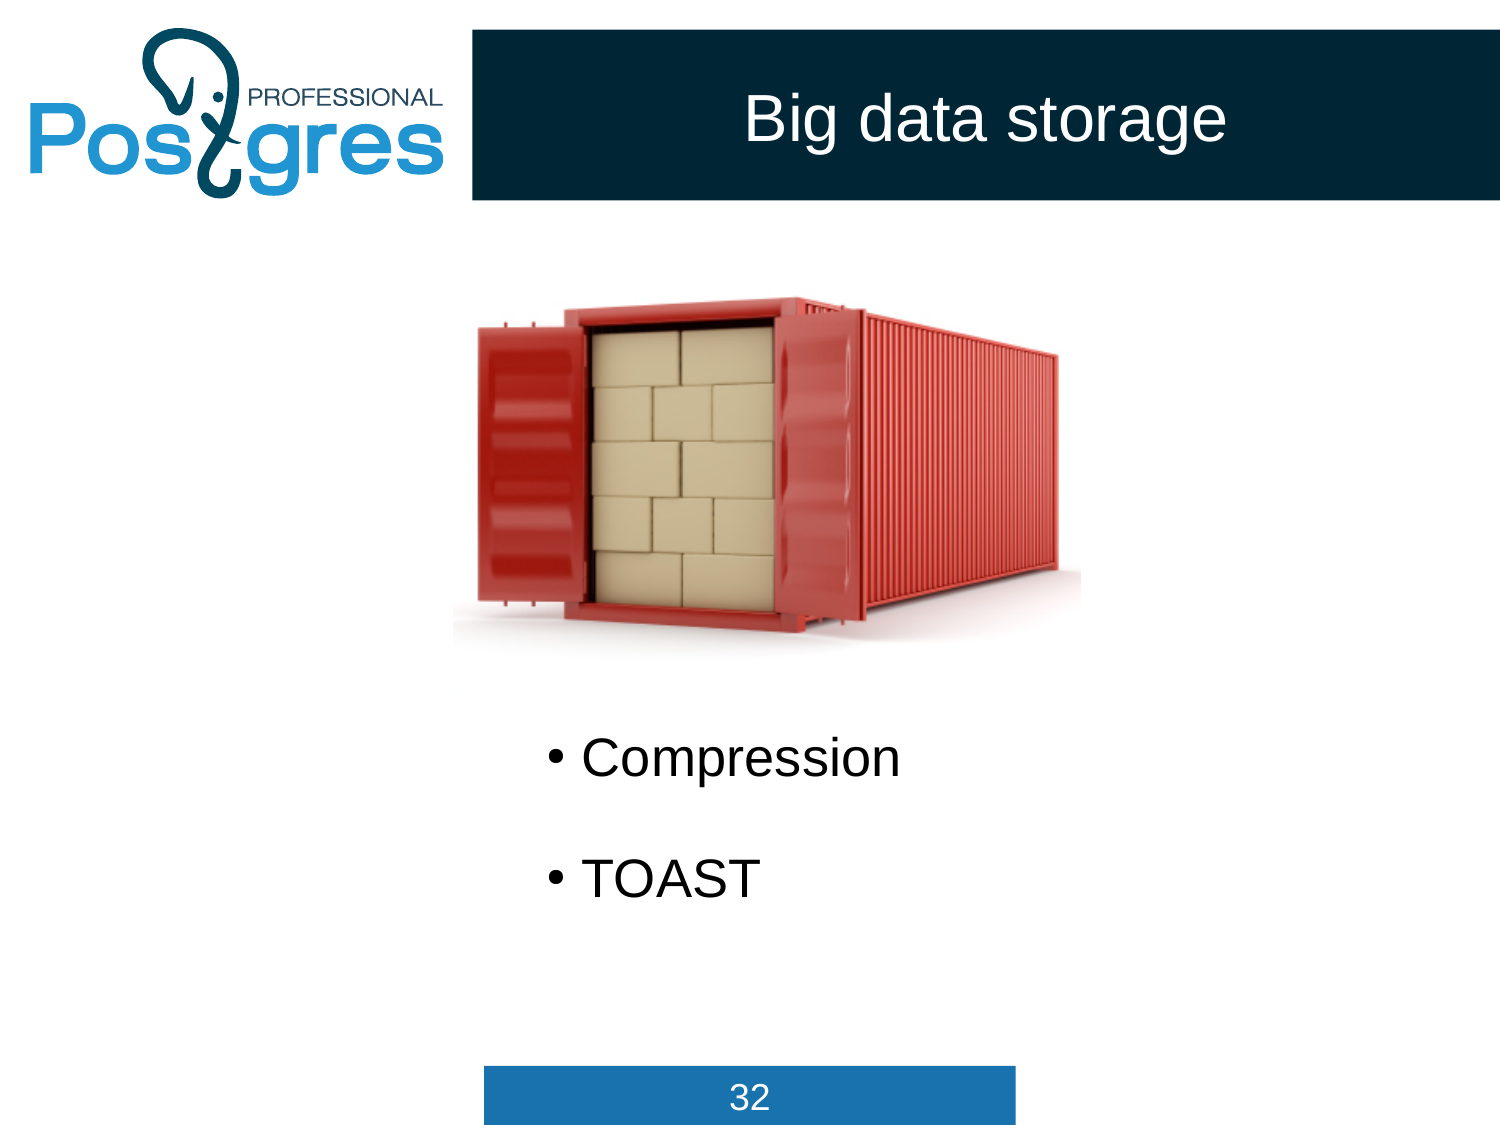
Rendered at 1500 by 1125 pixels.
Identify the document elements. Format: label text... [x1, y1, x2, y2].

text_box Compression TOAST [531, 720, 918, 917]
title Big data storage [472, 29, 1500, 201]
picture [453, 224, 1081, 693]
